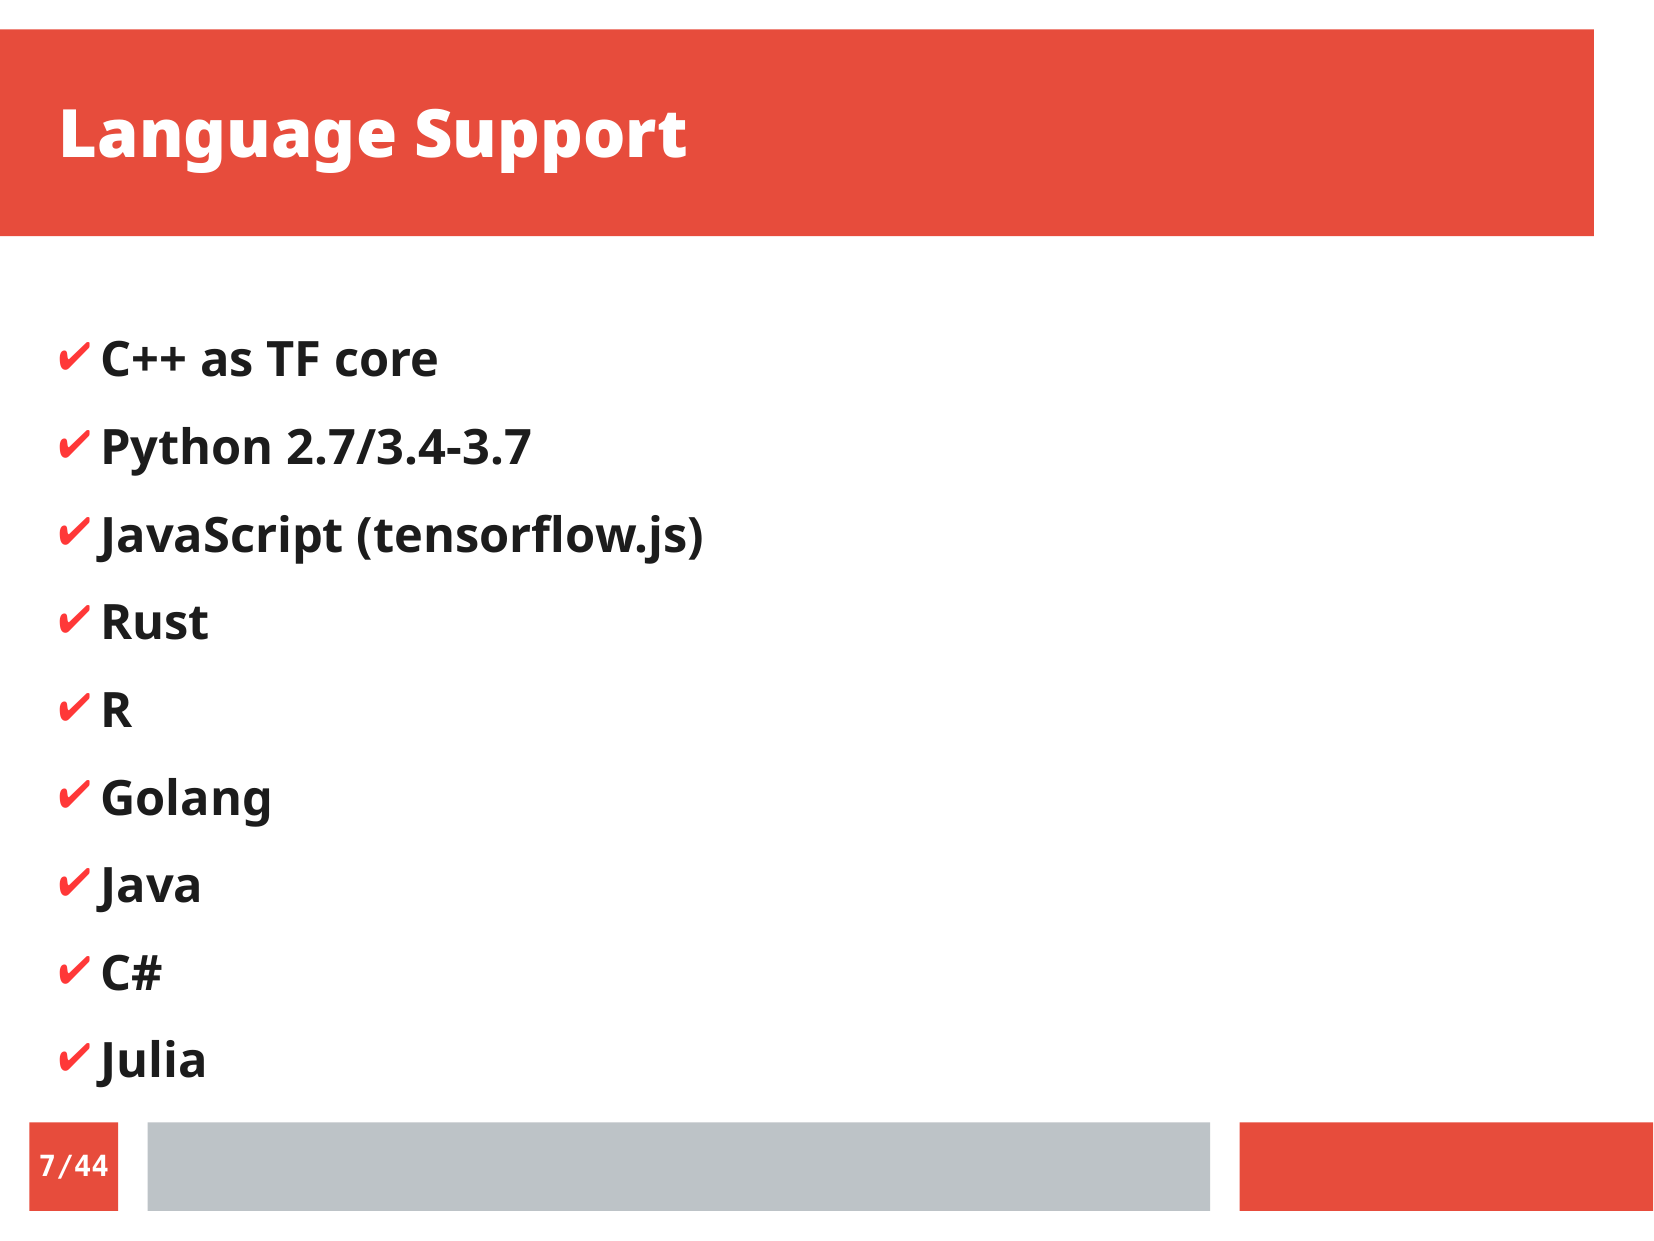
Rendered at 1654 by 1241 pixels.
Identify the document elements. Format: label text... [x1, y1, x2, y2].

list C++ as TF core Python 2.7/3.4-3.7 JavaScript (tensorflow.js) Rust R Golang Java C# Julia [58, 324, 1565, 1093]
title Language Support [58, 90, 1594, 178]
